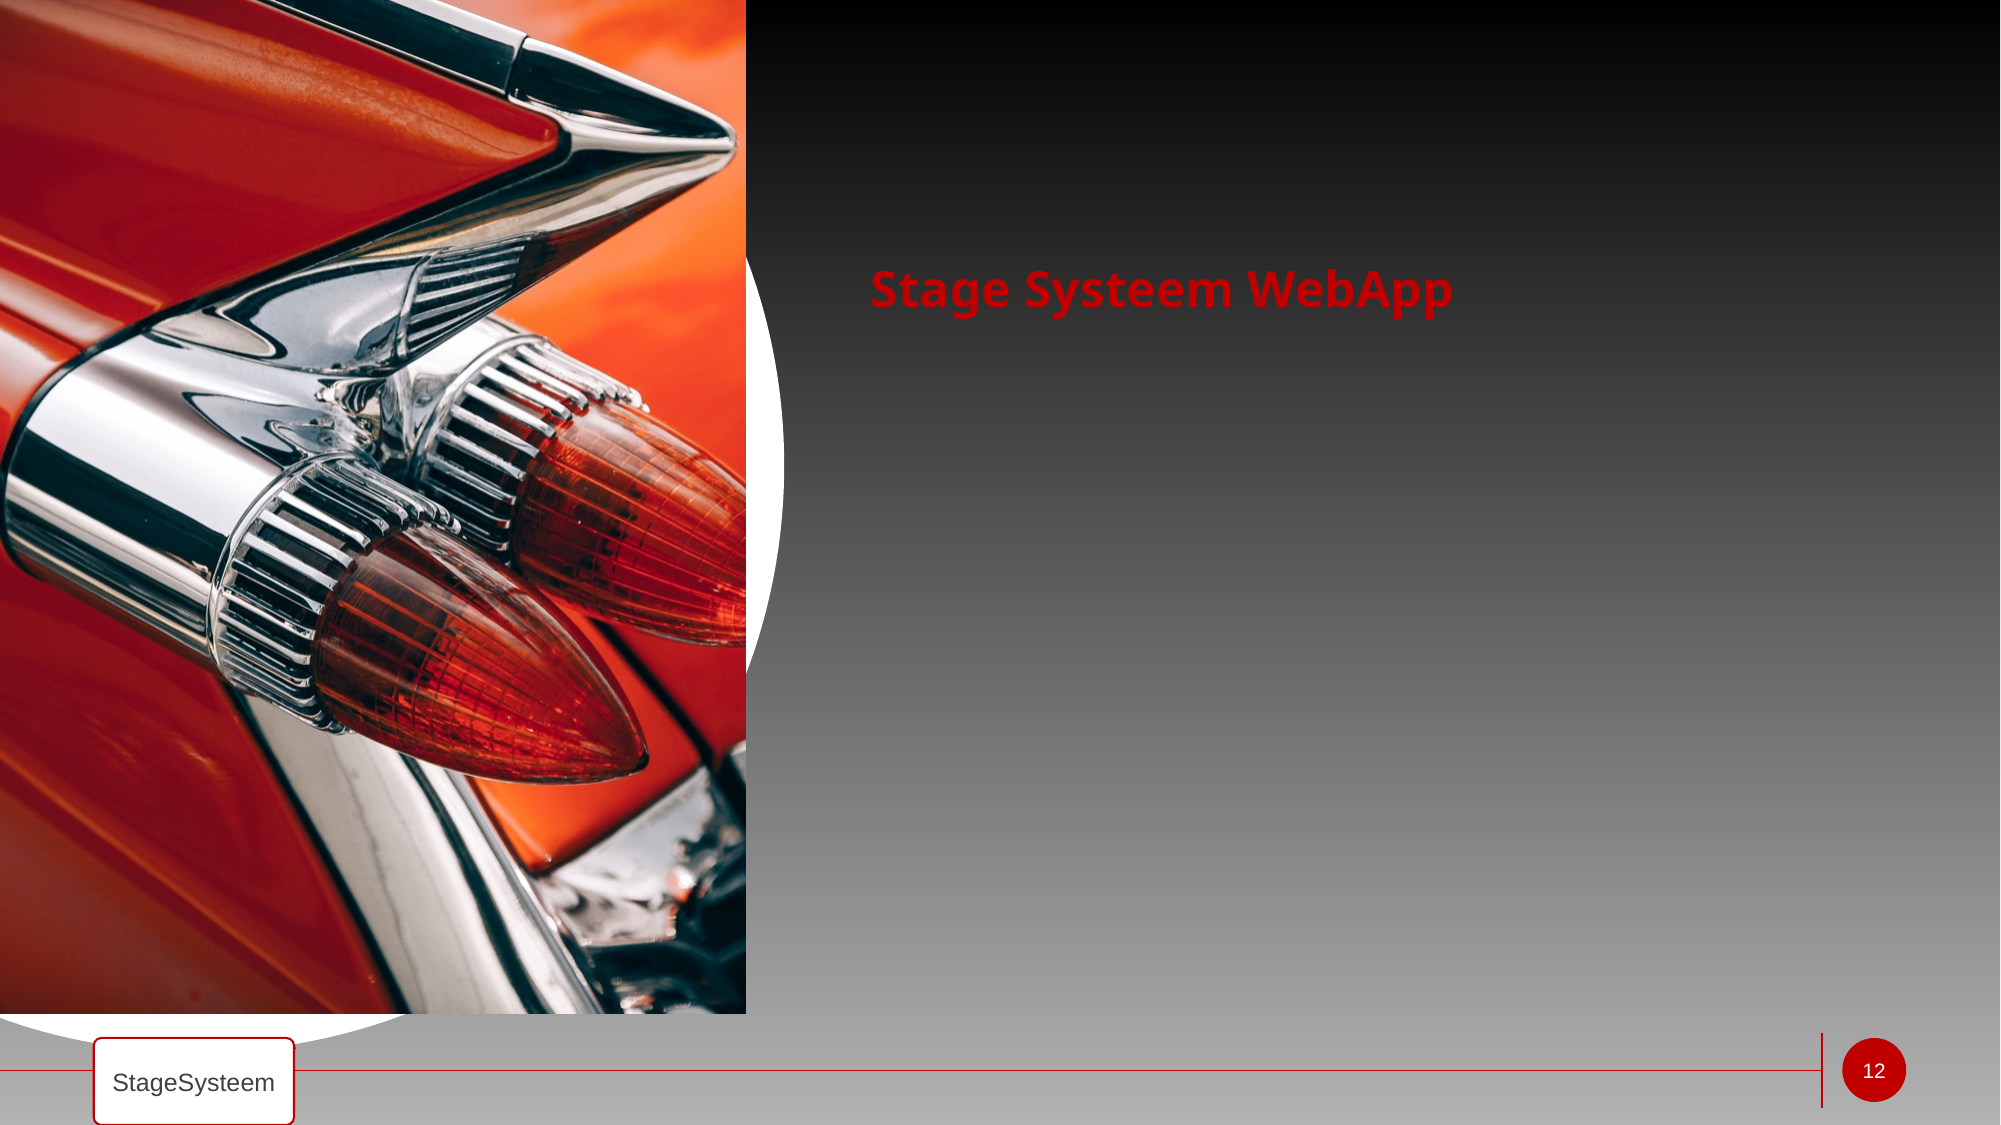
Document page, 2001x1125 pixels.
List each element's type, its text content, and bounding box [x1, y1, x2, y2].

title Stage Systeem WebApp [855, 82, 1907, 326]
text_box 11 [1842, 1038, 1907, 1103]
picture [0, 0, 746, 1014]
text_box StageSysteem [93, 1037, 295, 1125]
